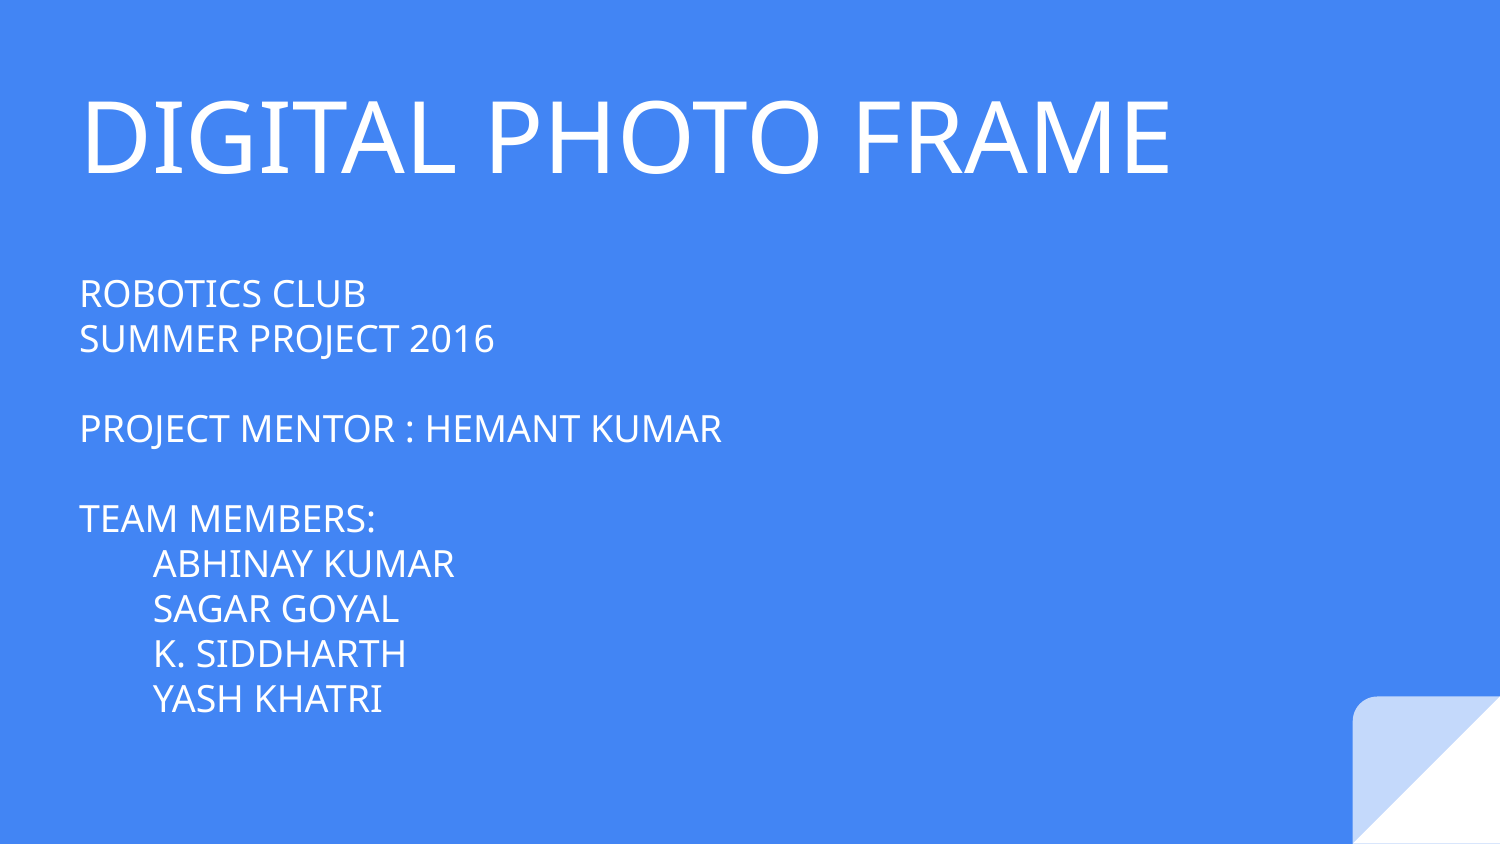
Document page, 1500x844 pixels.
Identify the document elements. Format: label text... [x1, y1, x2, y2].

subtitle ROBOTICS CLUB SUMMER PROJECT 2016 PROJECT MENTOR : HEMANT KUMAR TEAM MEMBERS: ABHINAY KUMAR SAGAR GOYAL K. SIDDHARTH YASH KHATRI [64, 255, 1413, 327]
title DIGITAL PHOTO FRAME [64, 55, 1413, 209]
